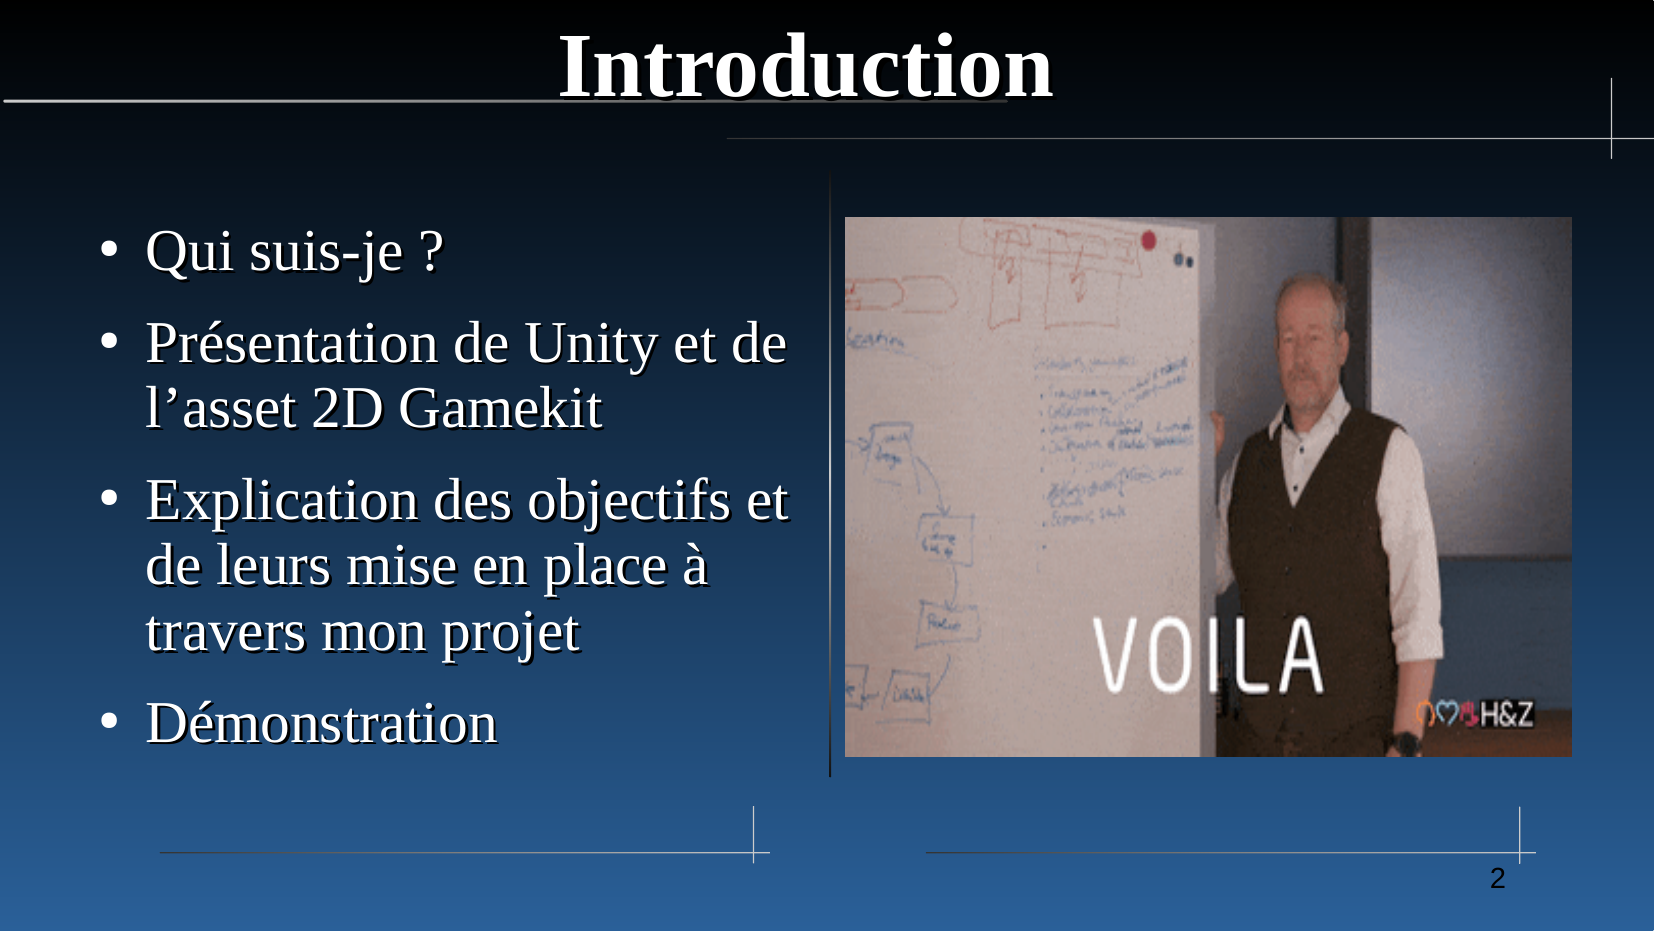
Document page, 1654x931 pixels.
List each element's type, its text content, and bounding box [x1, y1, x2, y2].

list Qui suis-je ? Présentation de Unity et de l’asset 2D Gamekit Explication des objectifs et de leurs mise en place à travers mon projet Démonstration [82, 217, 809, 758]
title Introduction [23, 11, 1589, 119]
picture [845, 217, 1572, 757]
